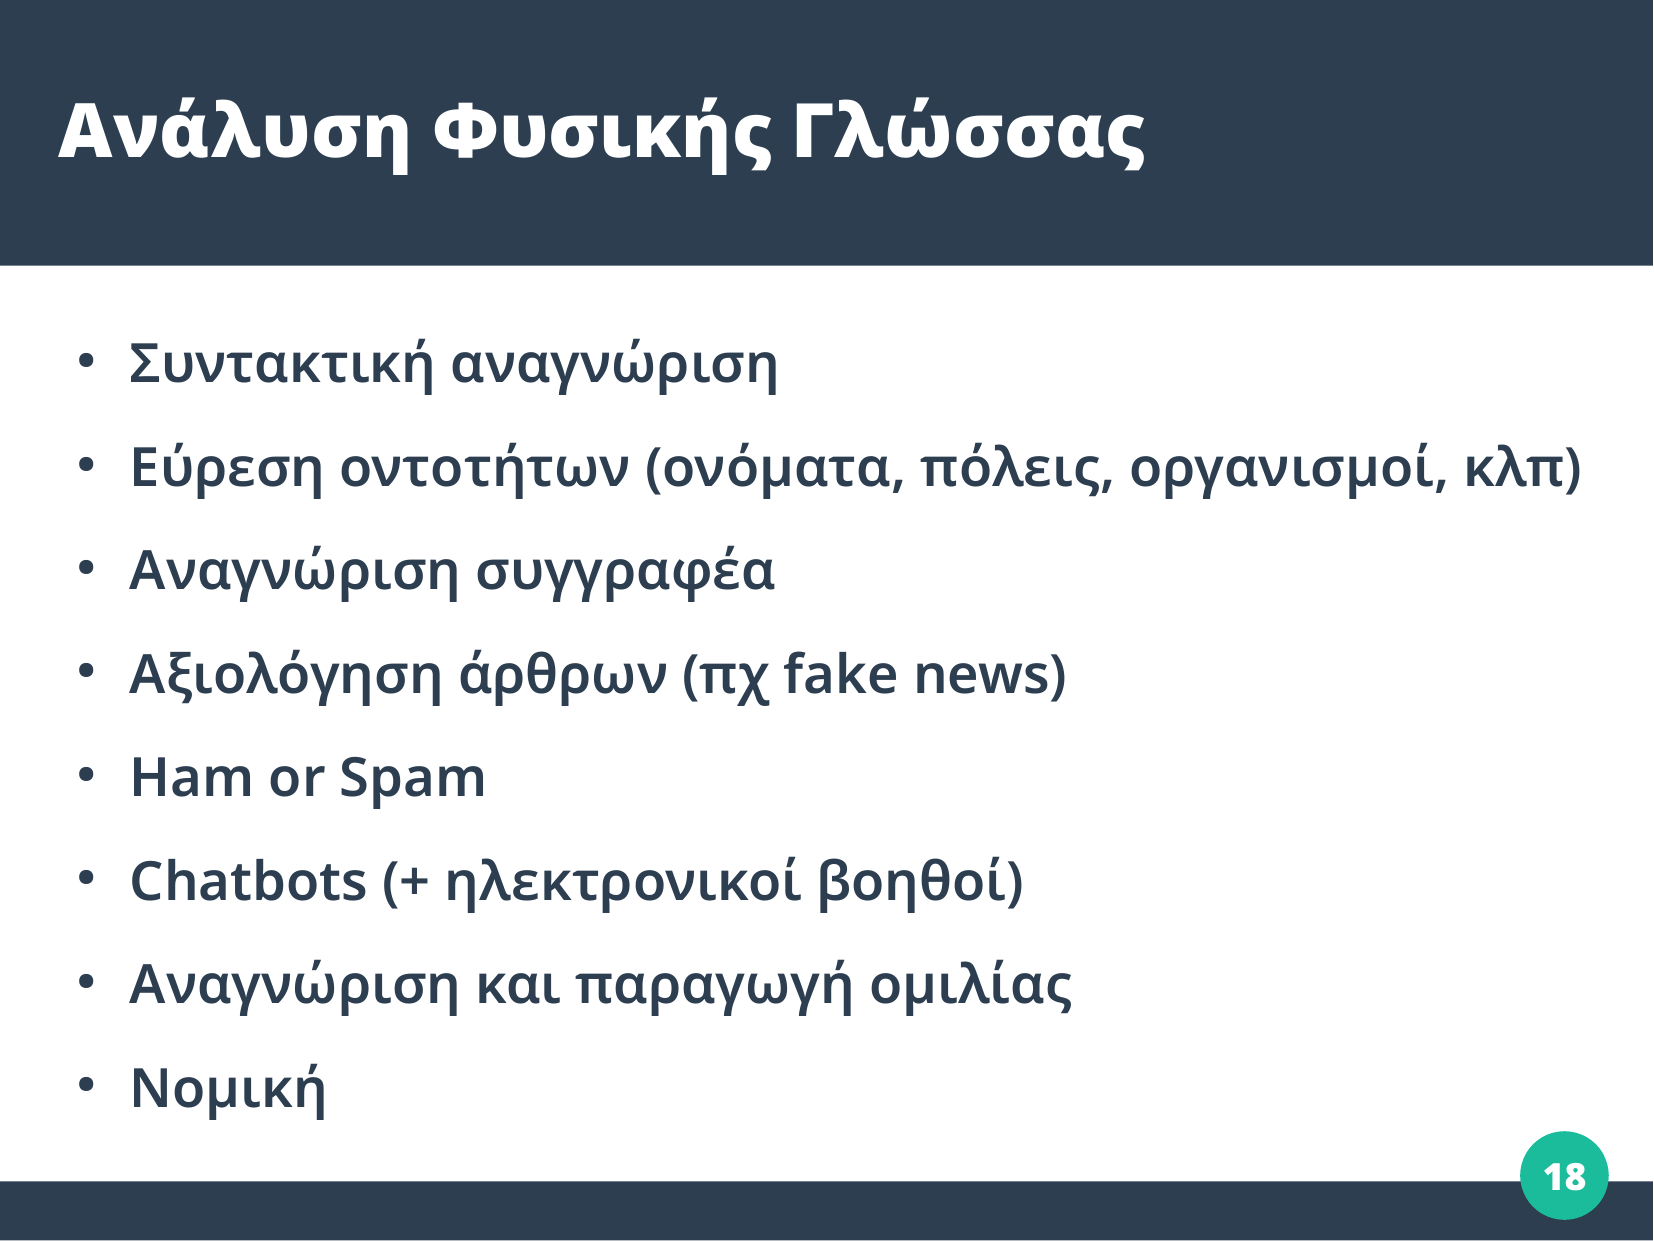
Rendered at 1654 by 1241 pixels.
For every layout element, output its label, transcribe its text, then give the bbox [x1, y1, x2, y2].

list Συντακτική αναγνώριση Εύρεση οντοτήτων (ονόματα, πόλεις, οργανισμοί, κλπ) Αναγνώριση συγγραφέα Αξιολόγηση άρθρων (πχ fake news) Ham or Spam Chatbots (+ ηλεκτρονικοί βοηθοί) Αναγνώριση και παραγωγή ομιλίας Νομική [58, 324, 1594, 1152]
title Ανάλυση Φυσικής Γλώσσας [58, 49, 1594, 207]
